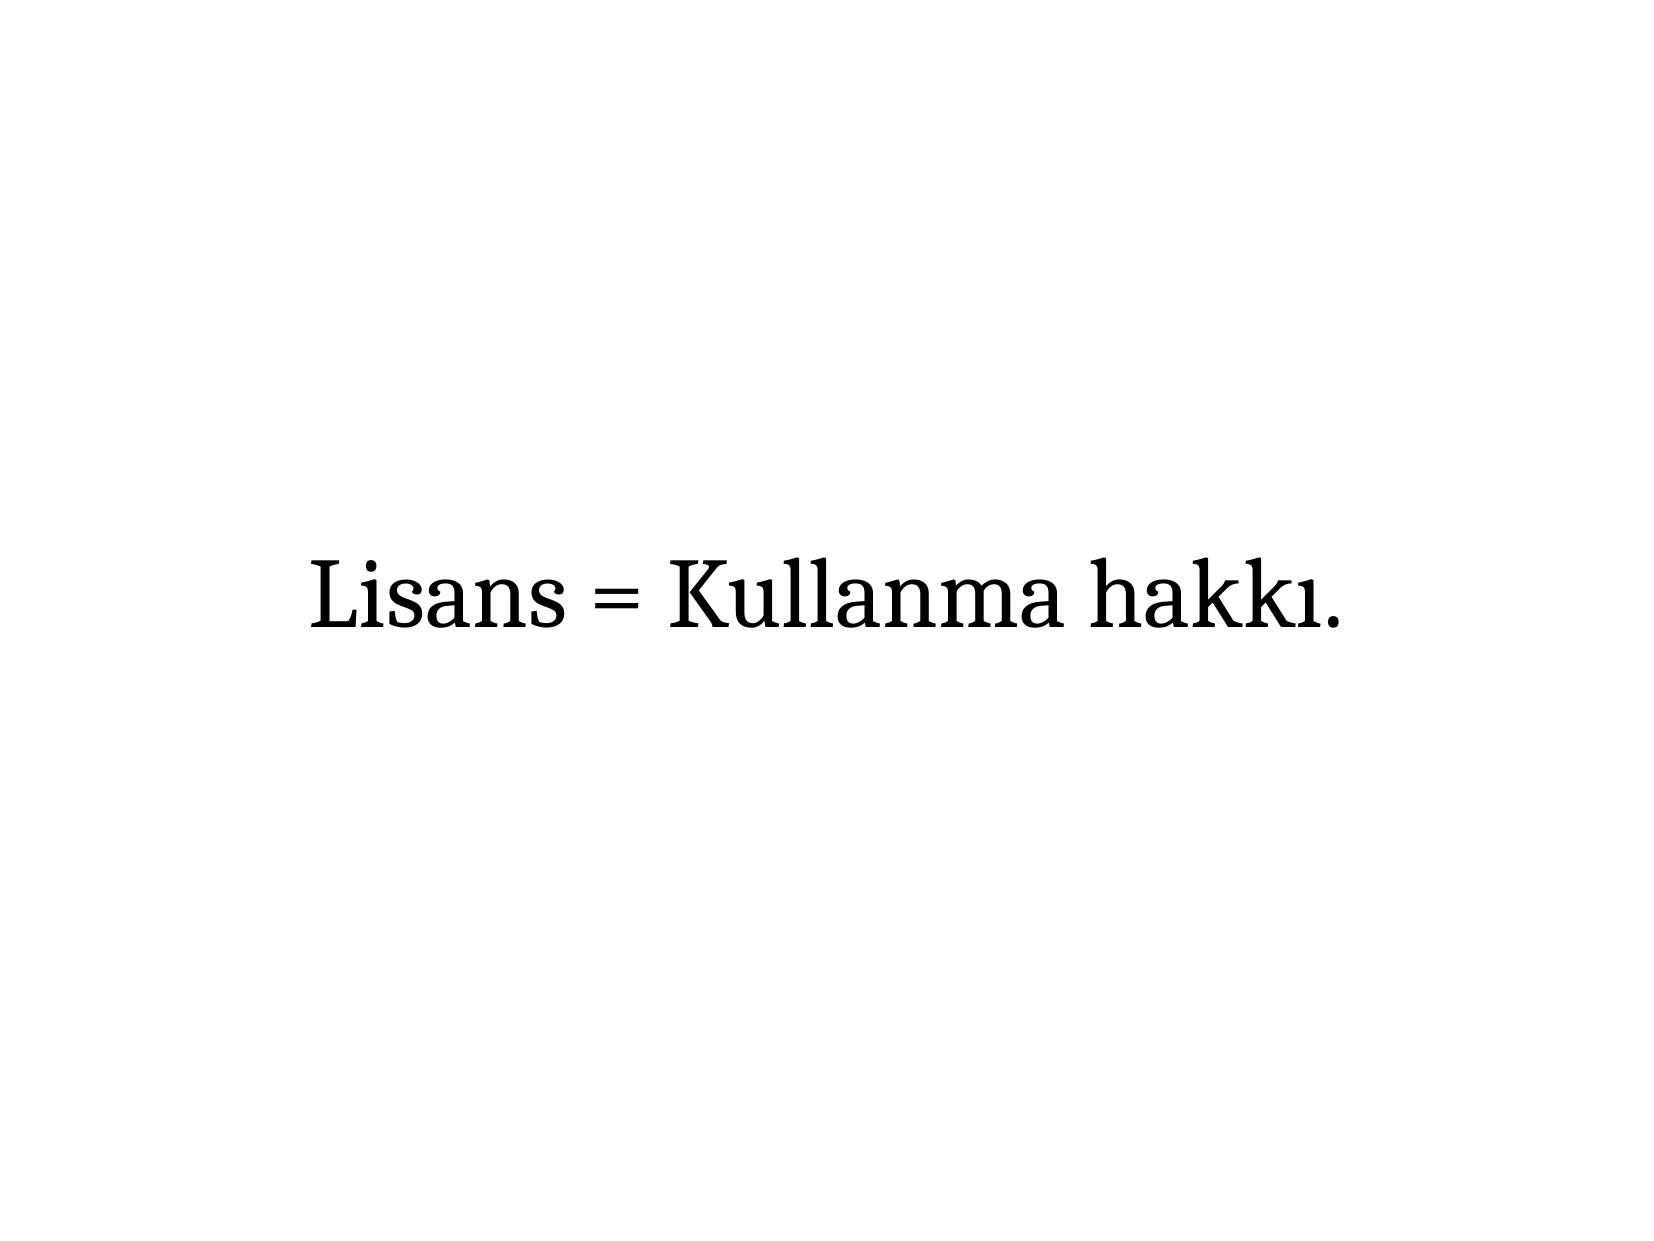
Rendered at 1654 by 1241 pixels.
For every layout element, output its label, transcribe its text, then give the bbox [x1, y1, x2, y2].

title Lisans = Kullanma hakkı. [82, 281, 1571, 908]
